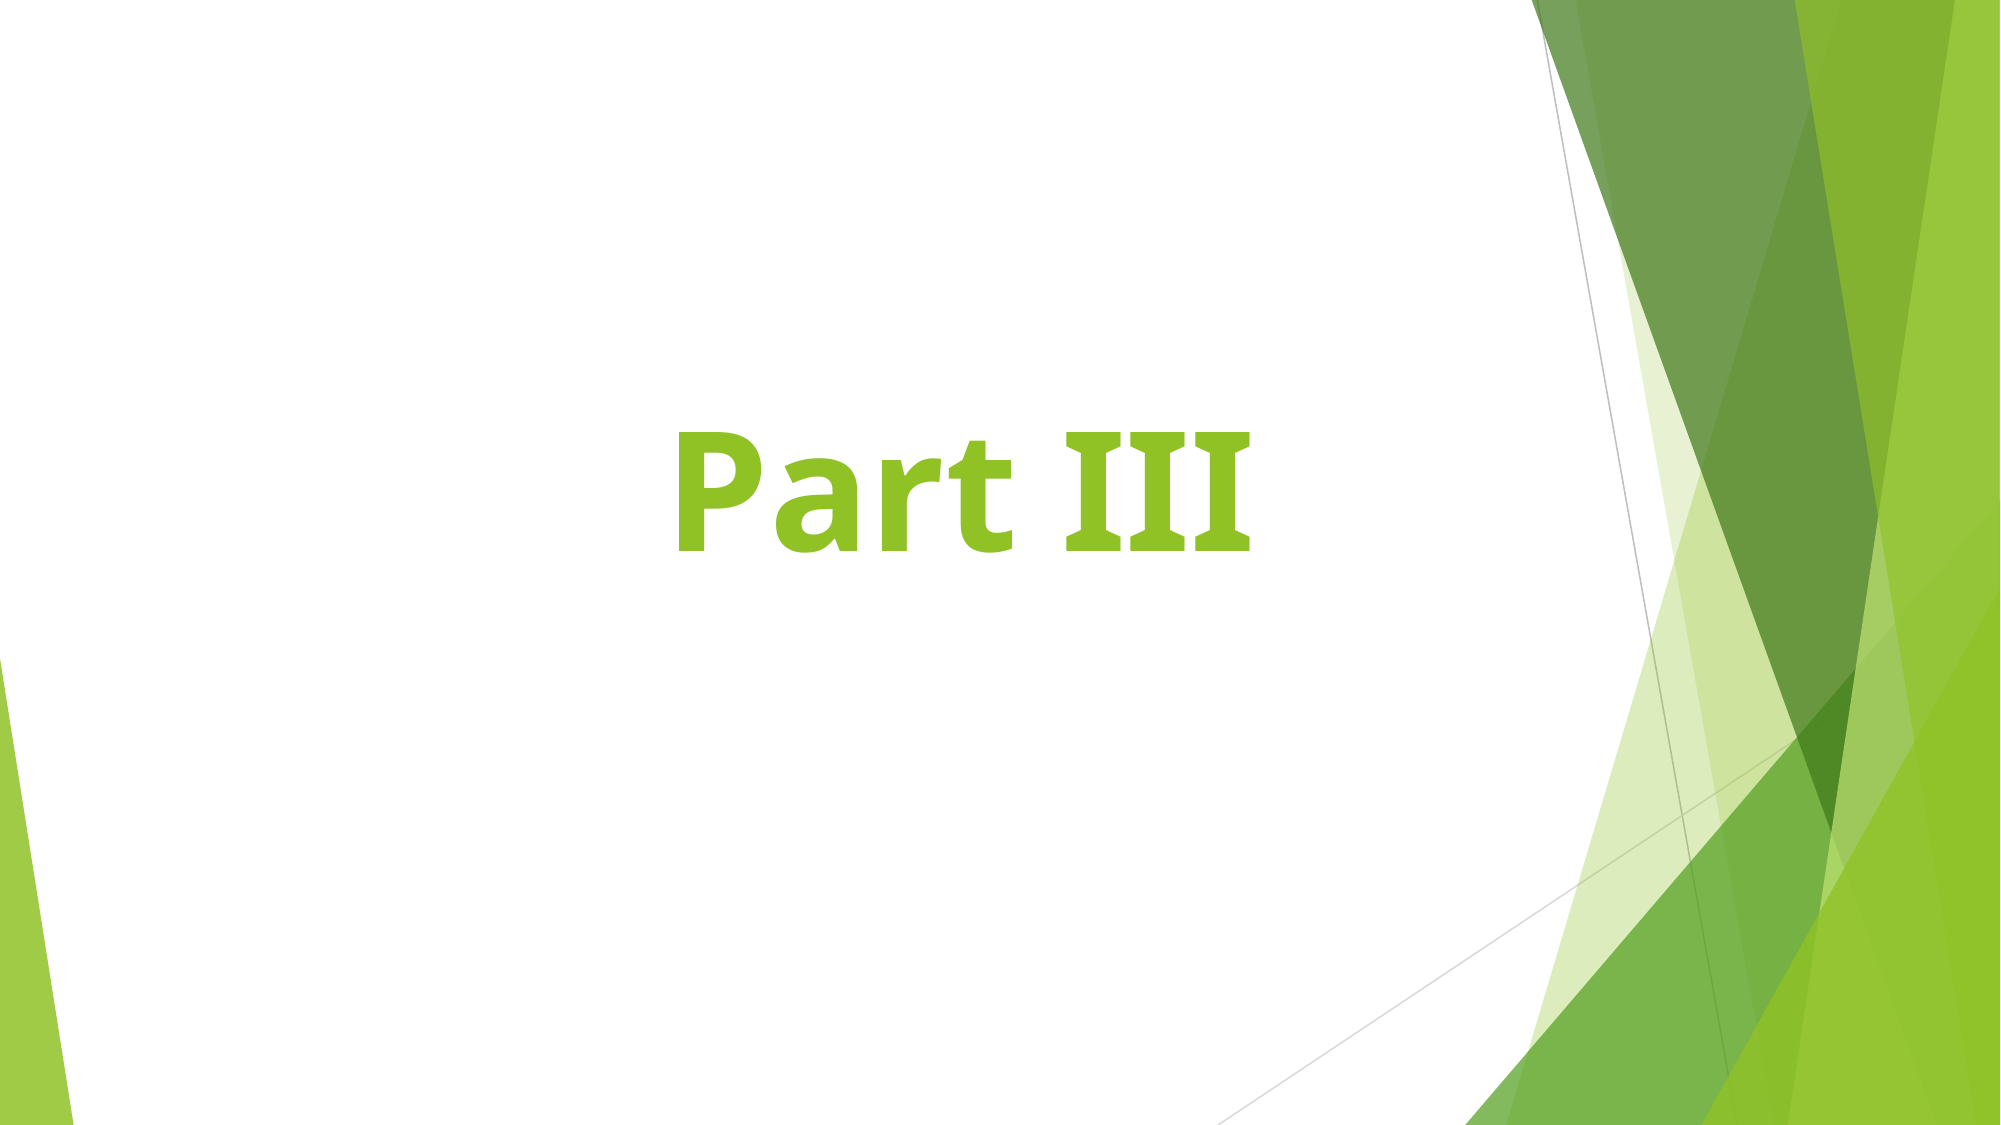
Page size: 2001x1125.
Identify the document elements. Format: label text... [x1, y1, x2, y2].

title Part III [649, 315, 1381, 654]
